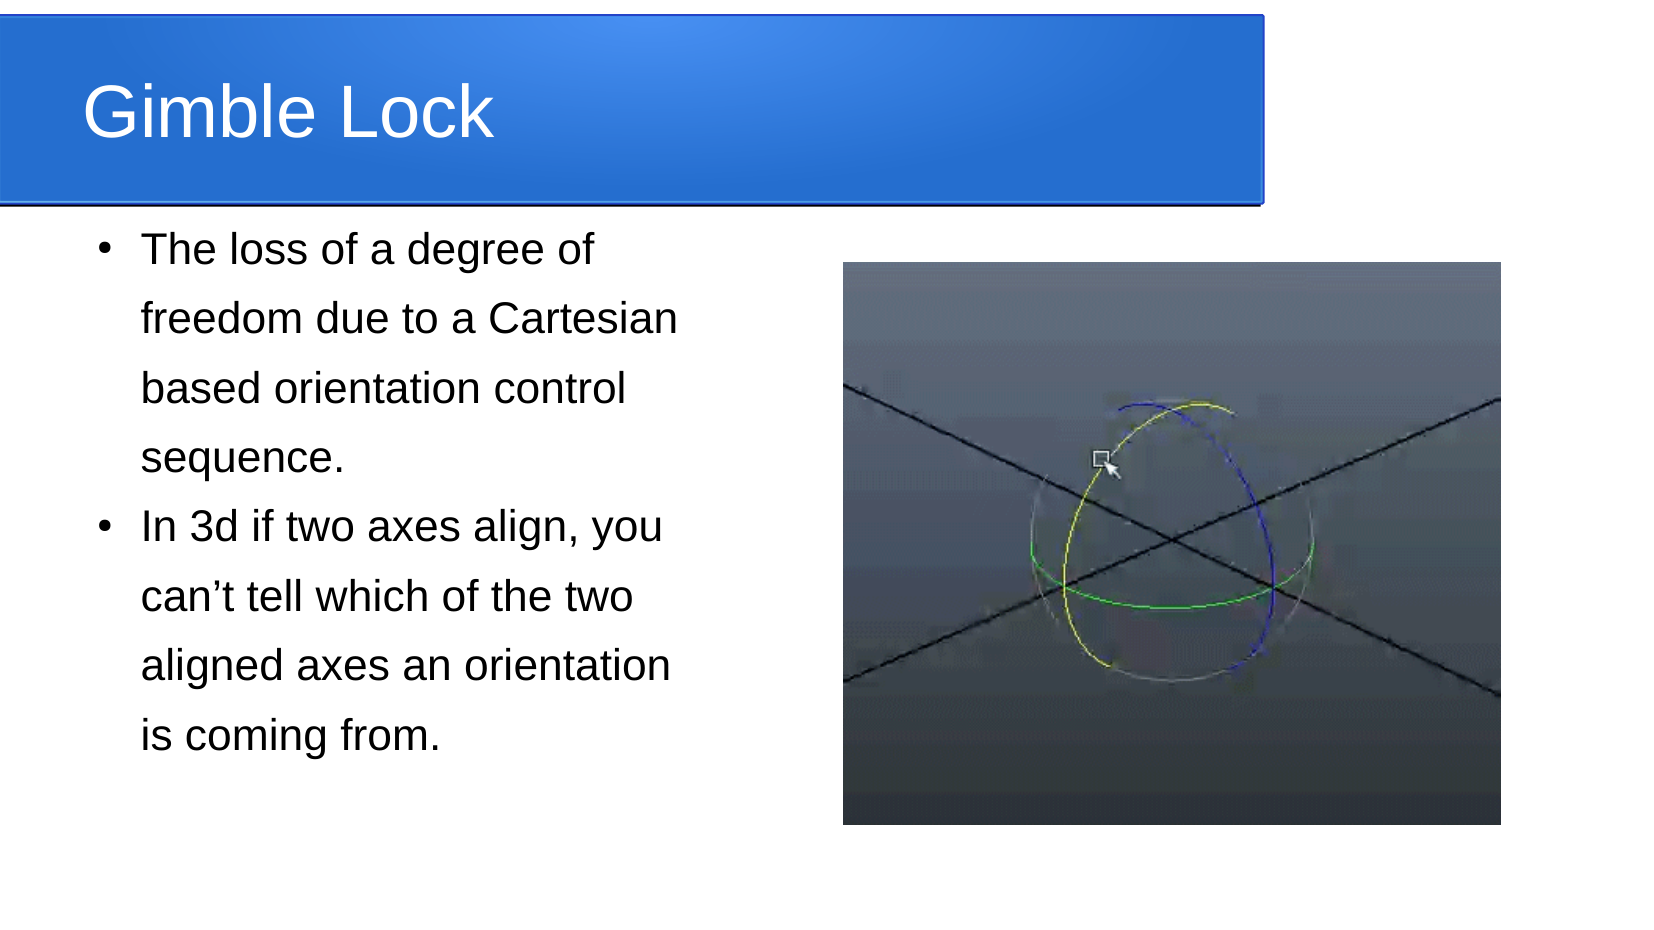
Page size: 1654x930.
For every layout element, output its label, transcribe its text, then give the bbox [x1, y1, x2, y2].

title Gimble Lock [82, 35, 1234, 189]
picture [843, 262, 1501, 826]
list The loss of a degree of freedom due to a Cartesian based orientation control sequence. In 3d if two axes align, you can’t tell which of the two aligned axes an orientation is coming from. [82, 224, 1571, 764]
